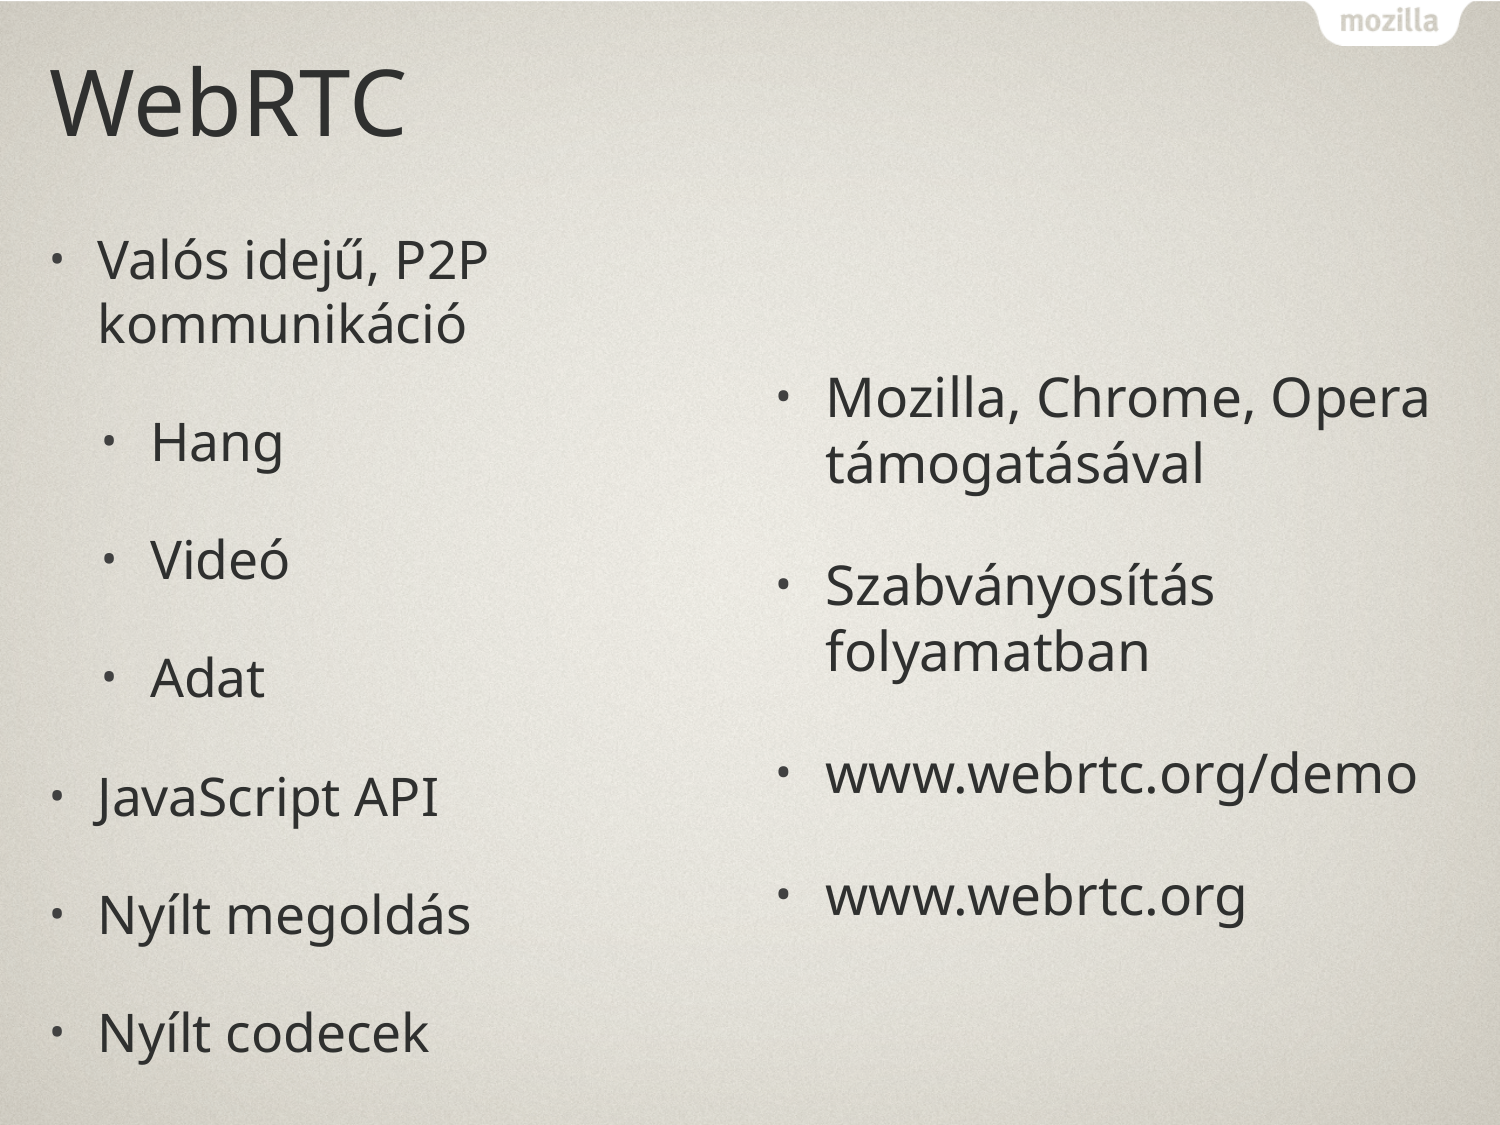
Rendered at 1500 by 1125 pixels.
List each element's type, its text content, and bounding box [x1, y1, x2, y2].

title WebRTC [40, 0, 1459, 216]
list Valós idejű, P2P kommunikáció Hang Videó Adat JavaScript API Nyílt megoldás Nyílt codecek [40, 214, 733, 1075]
list Mozilla, Chrome, Opera támogatásával Szabványosítás folyamatban www.webrtc.org/demo www.webrtc.org [767, 214, 1460, 1075]
picture [0, 0, 1500, 1125]
